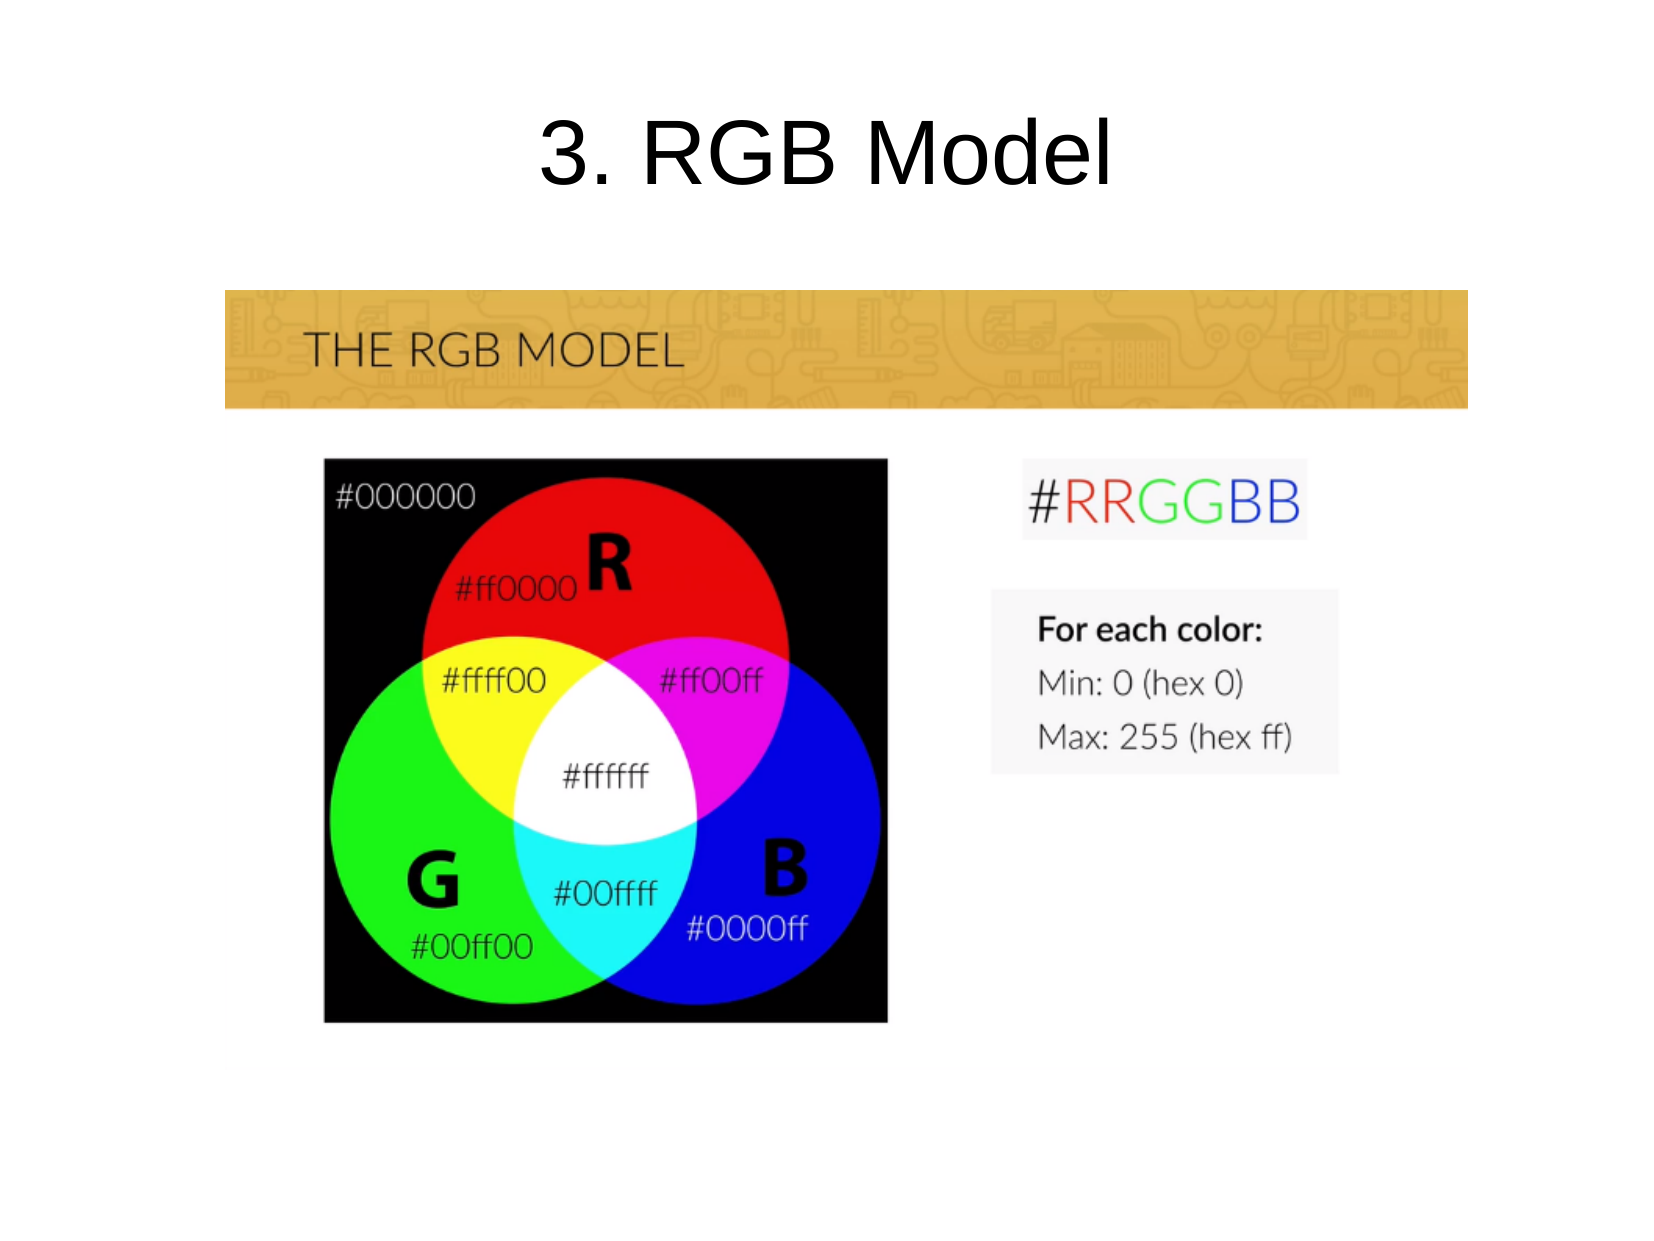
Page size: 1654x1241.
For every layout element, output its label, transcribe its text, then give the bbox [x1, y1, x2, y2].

picture [225, 290, 1468, 1070]
title 3. RGB Model [82, 49, 1571, 257]
